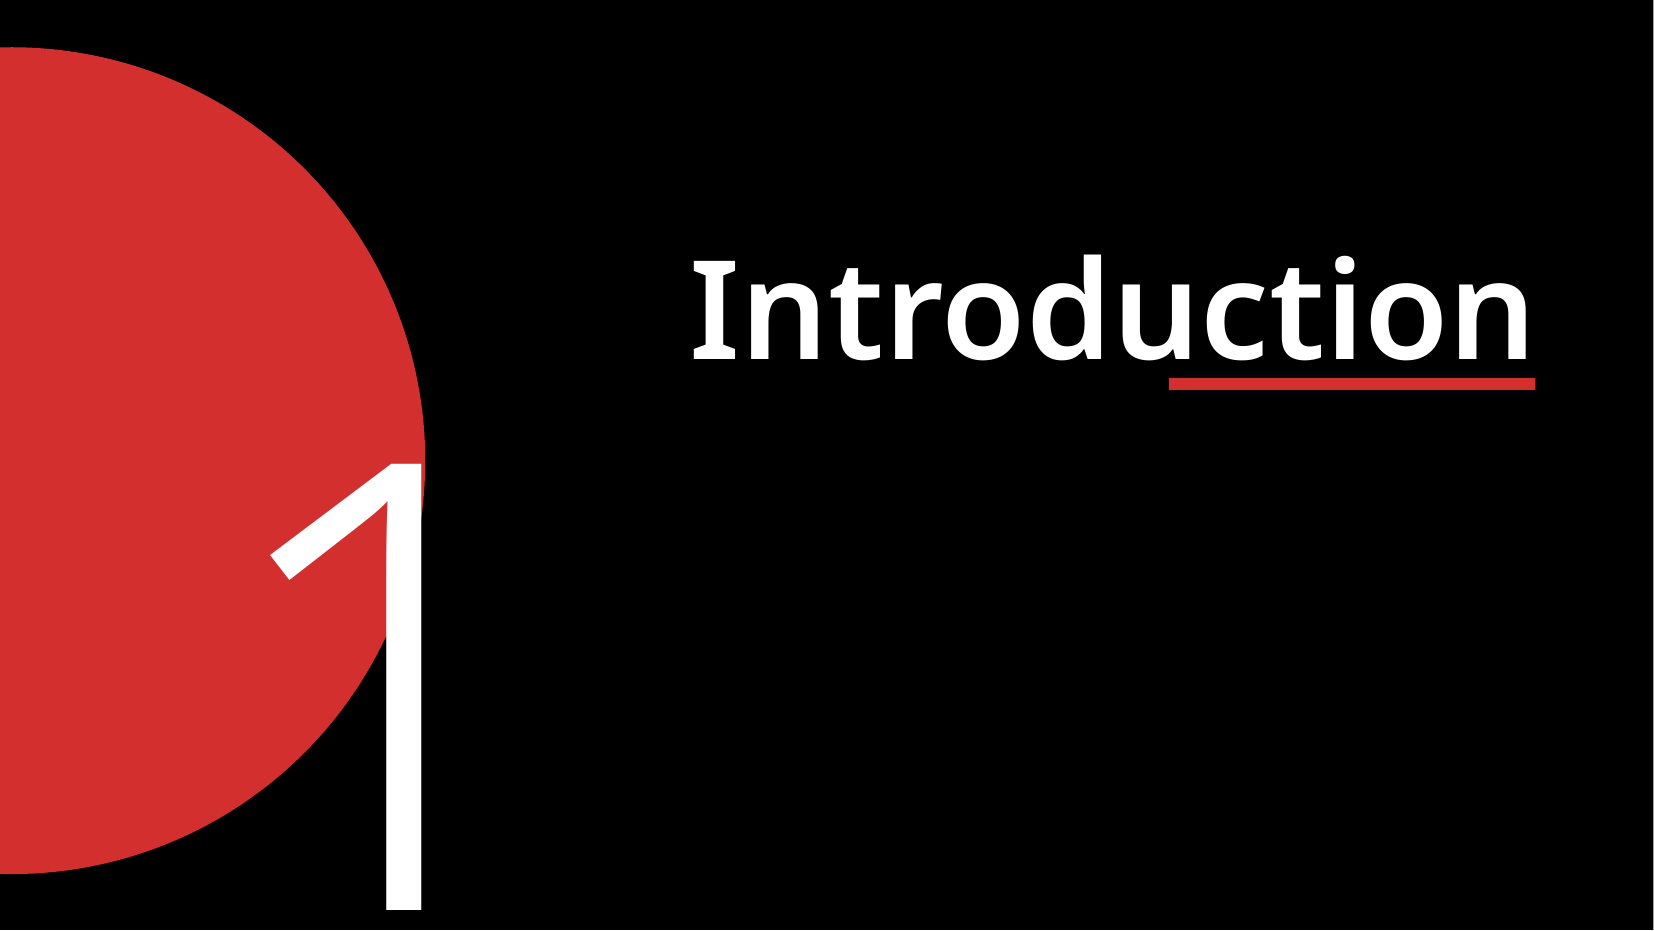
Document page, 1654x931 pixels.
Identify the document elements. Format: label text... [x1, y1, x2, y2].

text_box 1 [141, 242, 567, 931]
text_box Introduction [419, 212, 1538, 543]
text_box [0, 47, 363, 875]
